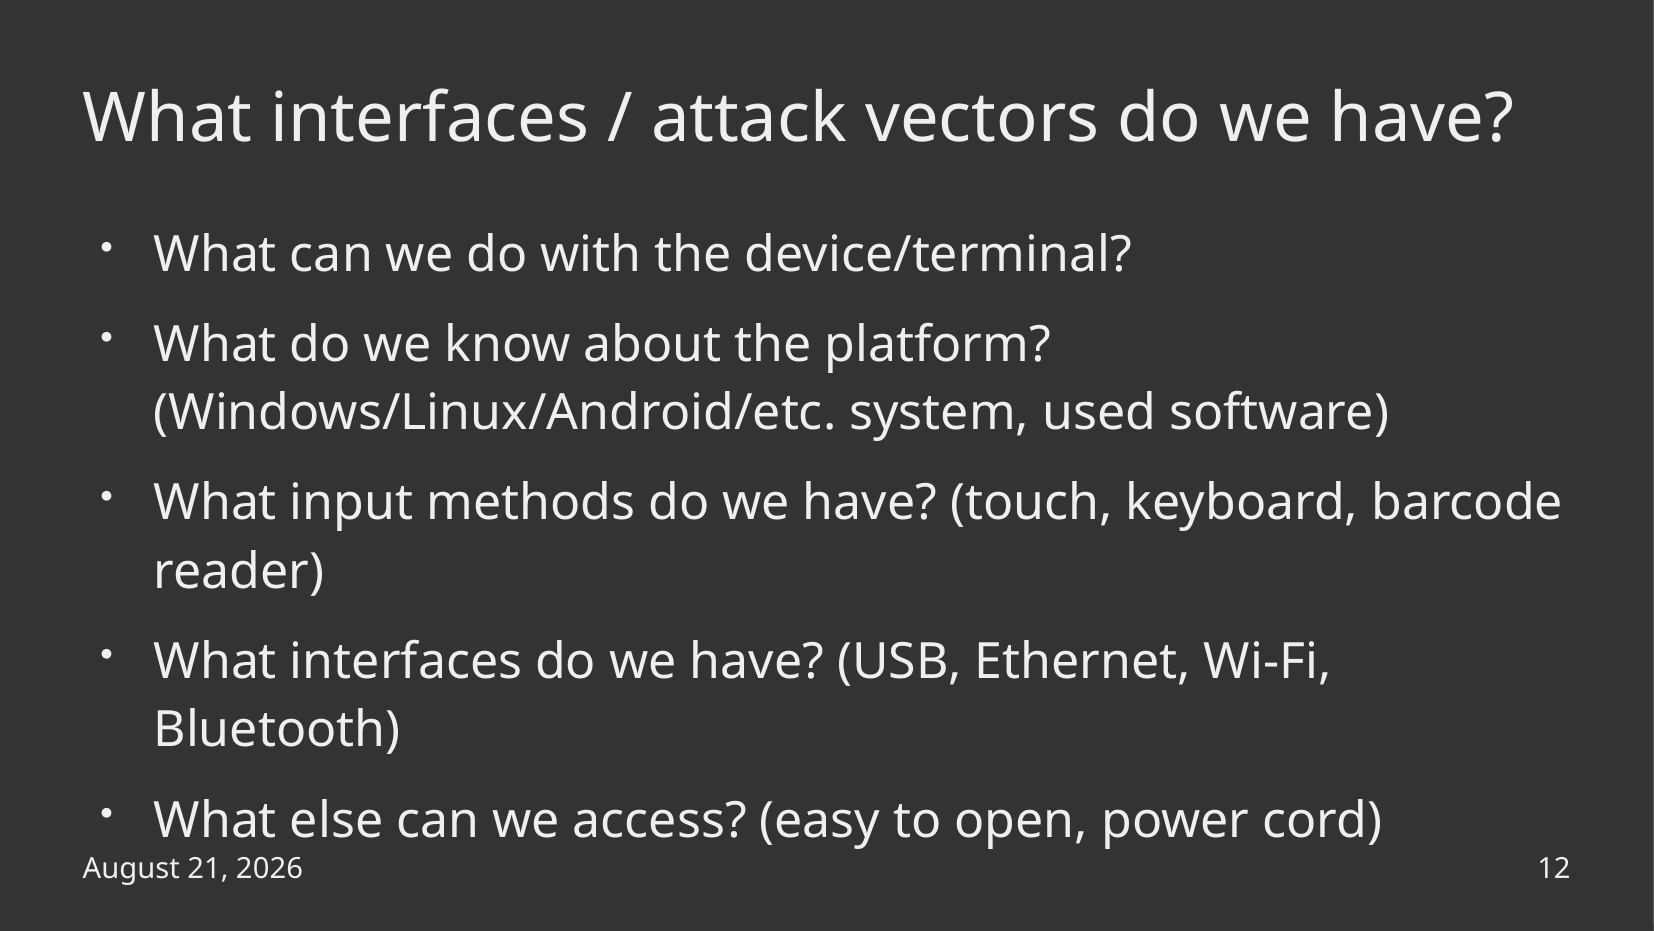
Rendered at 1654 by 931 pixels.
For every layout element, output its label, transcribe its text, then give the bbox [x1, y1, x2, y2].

list What can we do with the device/terminal? What do we know about the platform? (Windows/Linux/Android/etc. system, used software) What input methods do we have? (touch, keyboard, barcode reader) What interfaces do we have? (USB, Ethernet, Wi-Fi, Bluetooth) What else can we access? (easy to open, power cord) [82, 217, 1571, 808]
title What interfaces / attack vectors do we have? [82, 36, 1571, 193]
